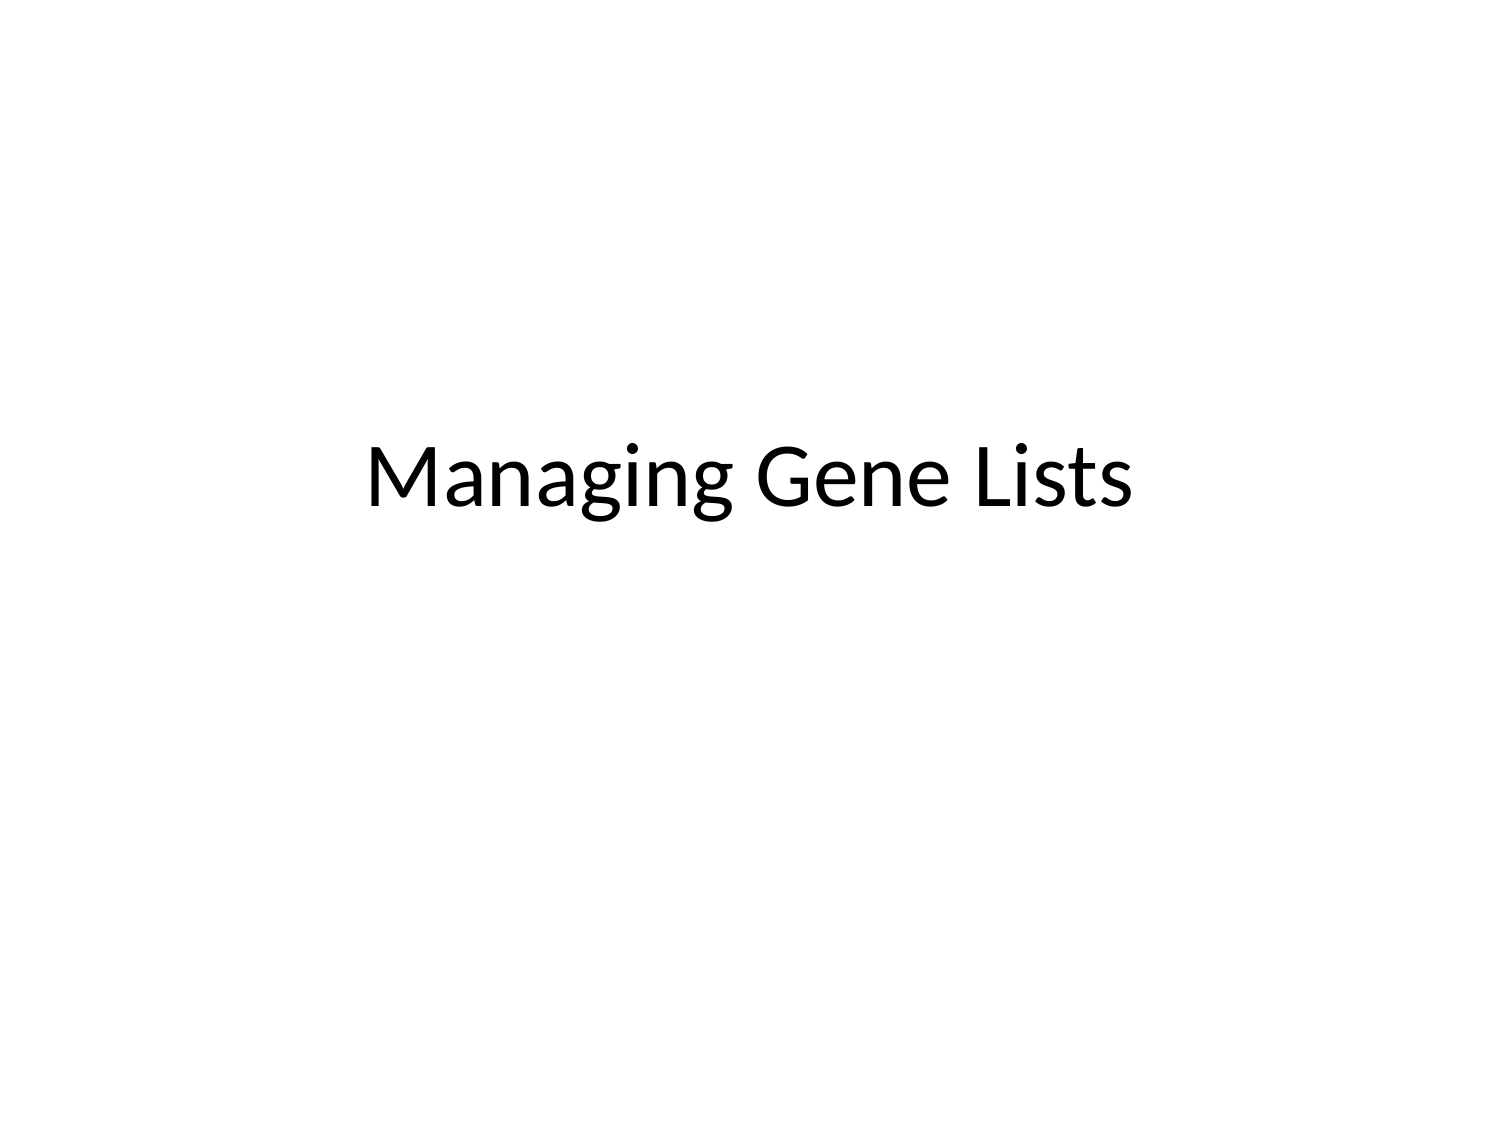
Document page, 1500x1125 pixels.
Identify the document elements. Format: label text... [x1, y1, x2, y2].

title Managing Gene Lists [112, 349, 1388, 591]
